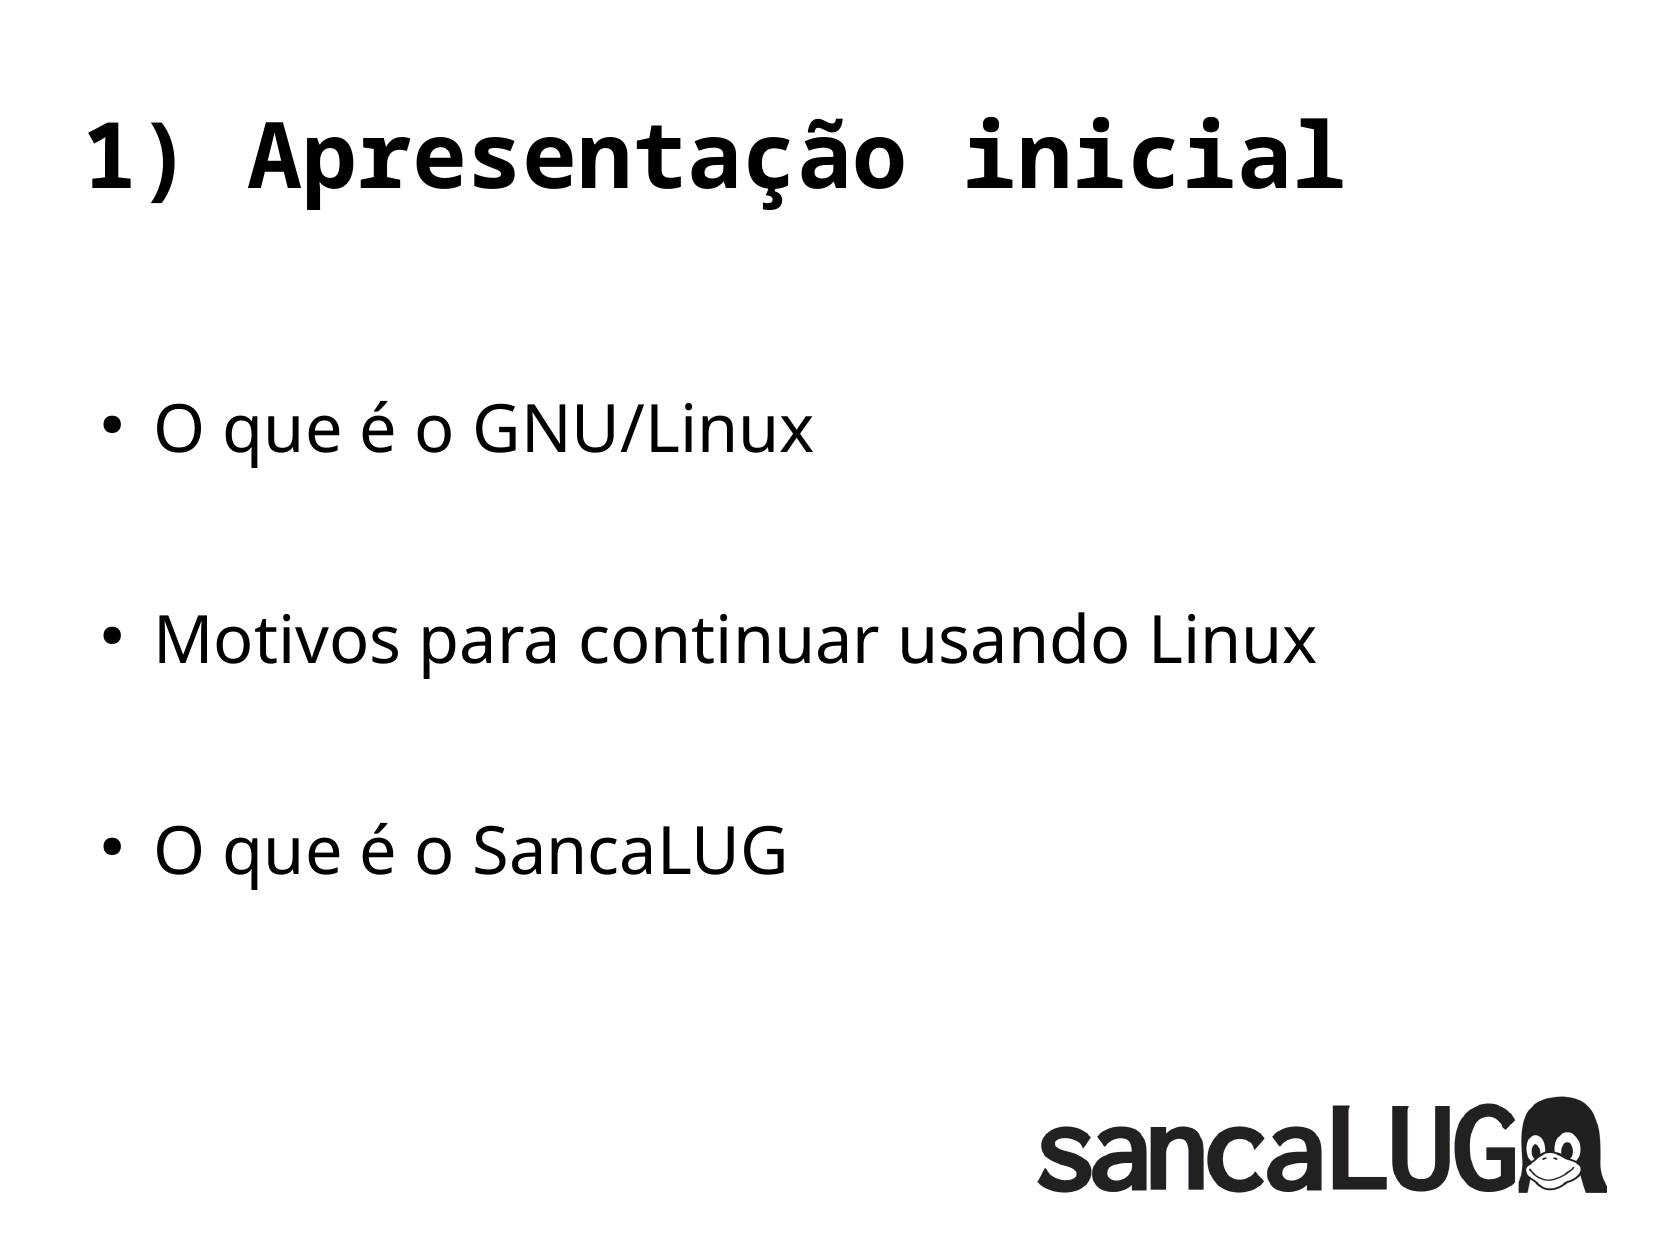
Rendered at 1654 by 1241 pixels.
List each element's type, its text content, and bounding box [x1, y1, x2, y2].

picture [1037, 1096, 1607, 1193]
list O que é o GNU/Linux Motivos para continuar usando Linux O que é o SancaLUG [82, 290, 1571, 1010]
title 1) Apresentação inicial [82, 49, 1571, 257]
